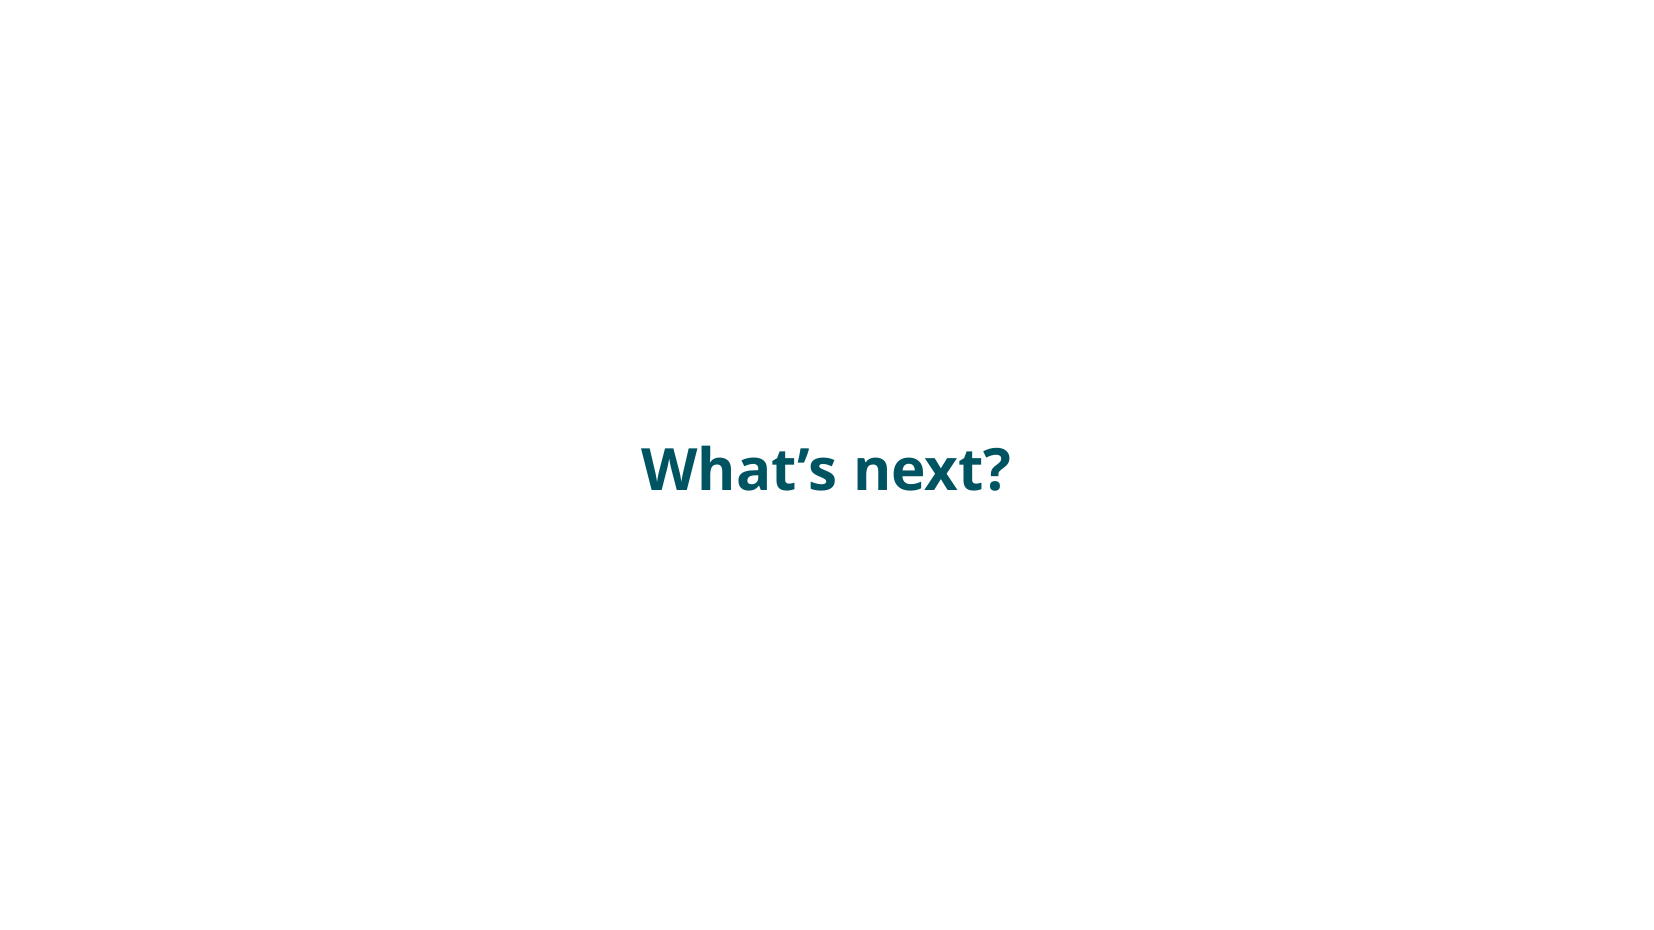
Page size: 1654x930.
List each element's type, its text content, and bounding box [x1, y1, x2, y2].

text_box What’s next? [56, 417, 1597, 513]
